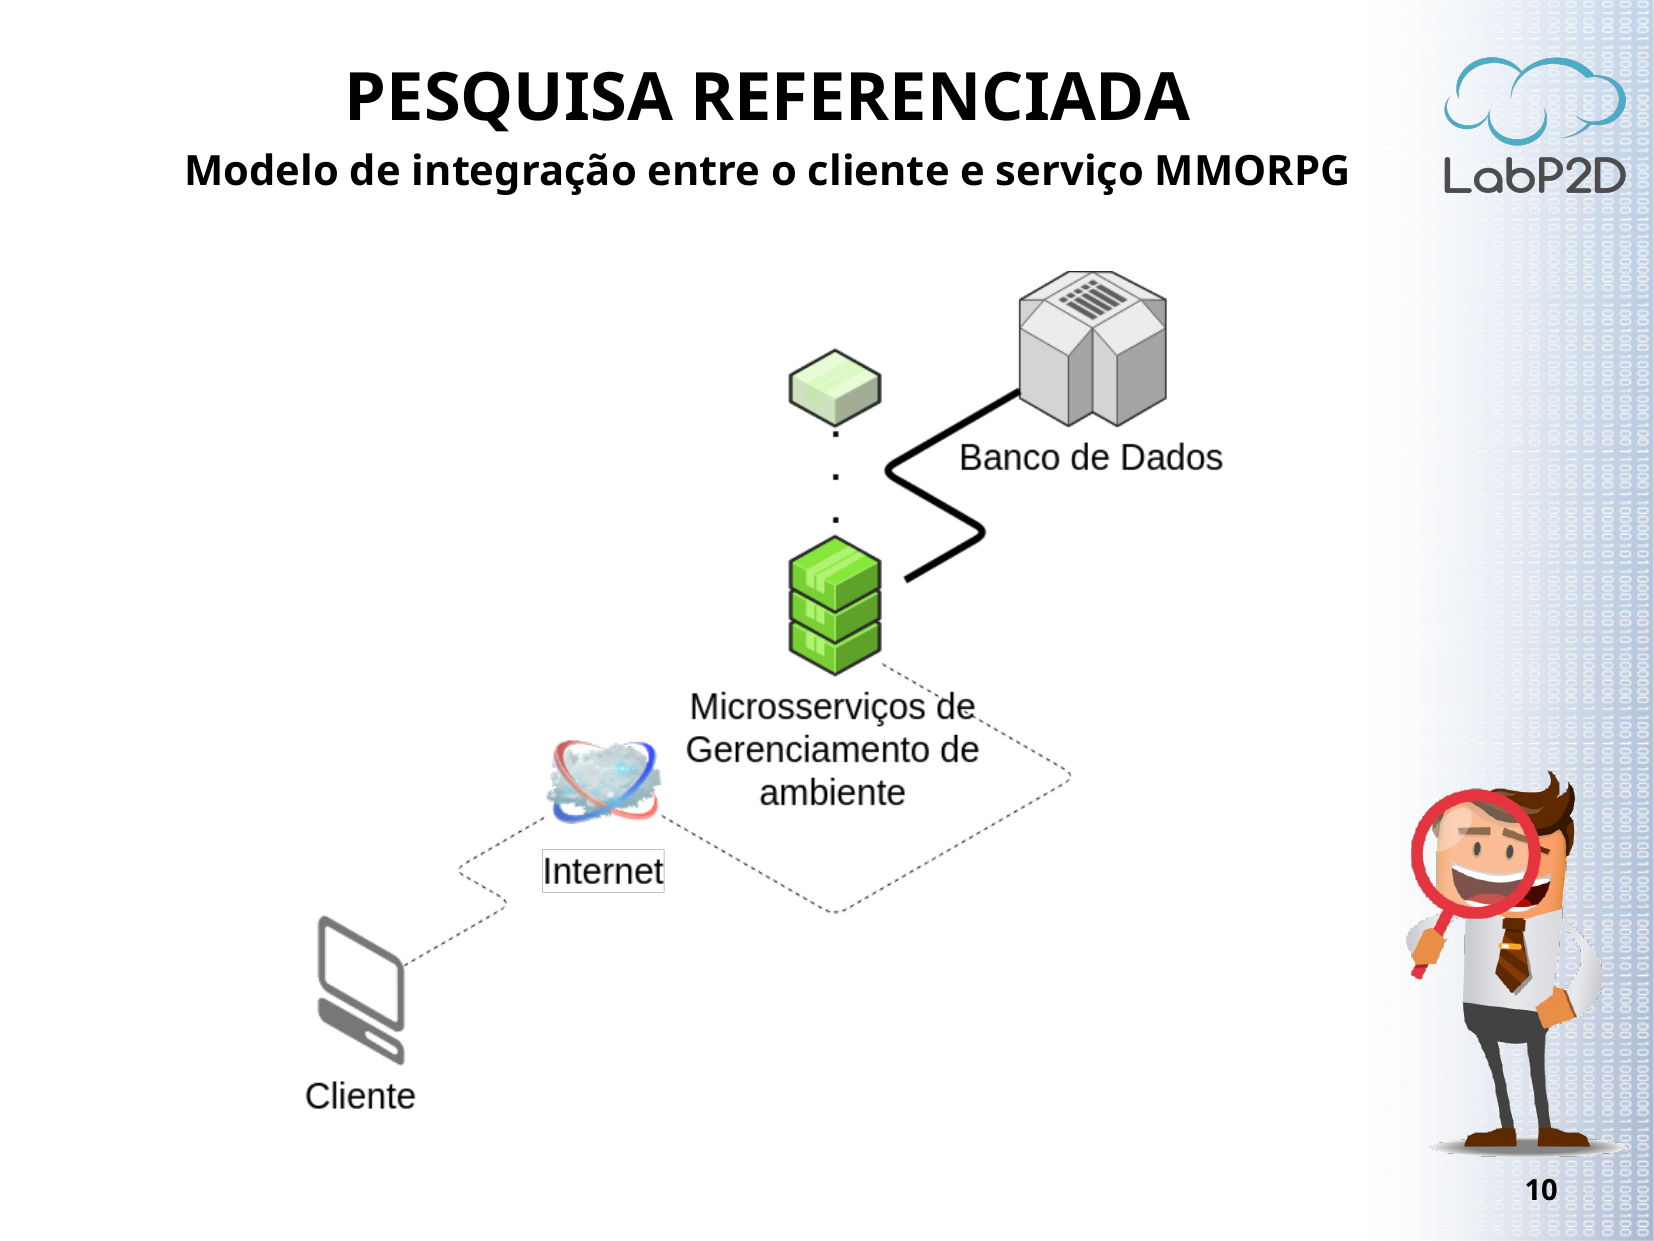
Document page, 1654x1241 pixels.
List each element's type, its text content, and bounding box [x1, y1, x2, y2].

title PESQUISA REFERENCIADA Modelo de integração entre o cliente e serviço MMORPG [82, 19, 1453, 227]
picture [305, 271, 1224, 1116]
picture [1278, 1, 1654, 1241]
